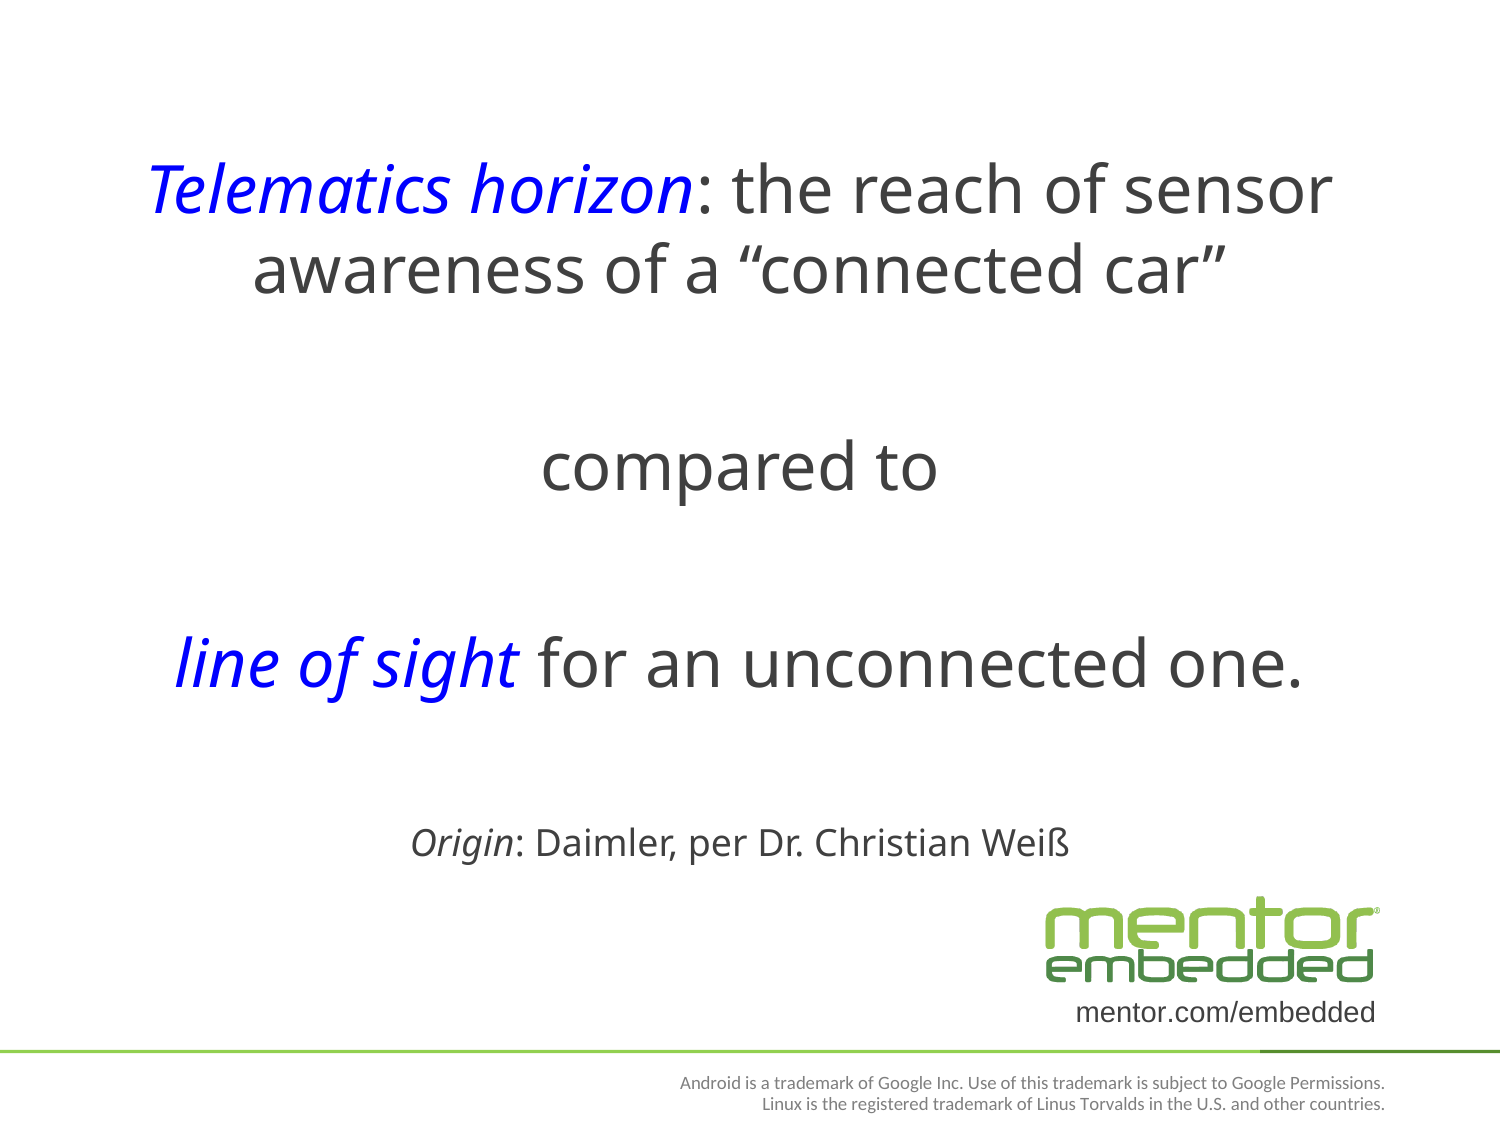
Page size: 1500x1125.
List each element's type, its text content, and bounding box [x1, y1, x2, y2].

picture [1037, 901, 1382, 991]
subtitle Telematics horizon: the reach of sensor awareness of a “connected car” compared to line of sight for an unconnected one. Origin: Daimler, per Dr. Christian Weiß [0, 110, 1491, 901]
